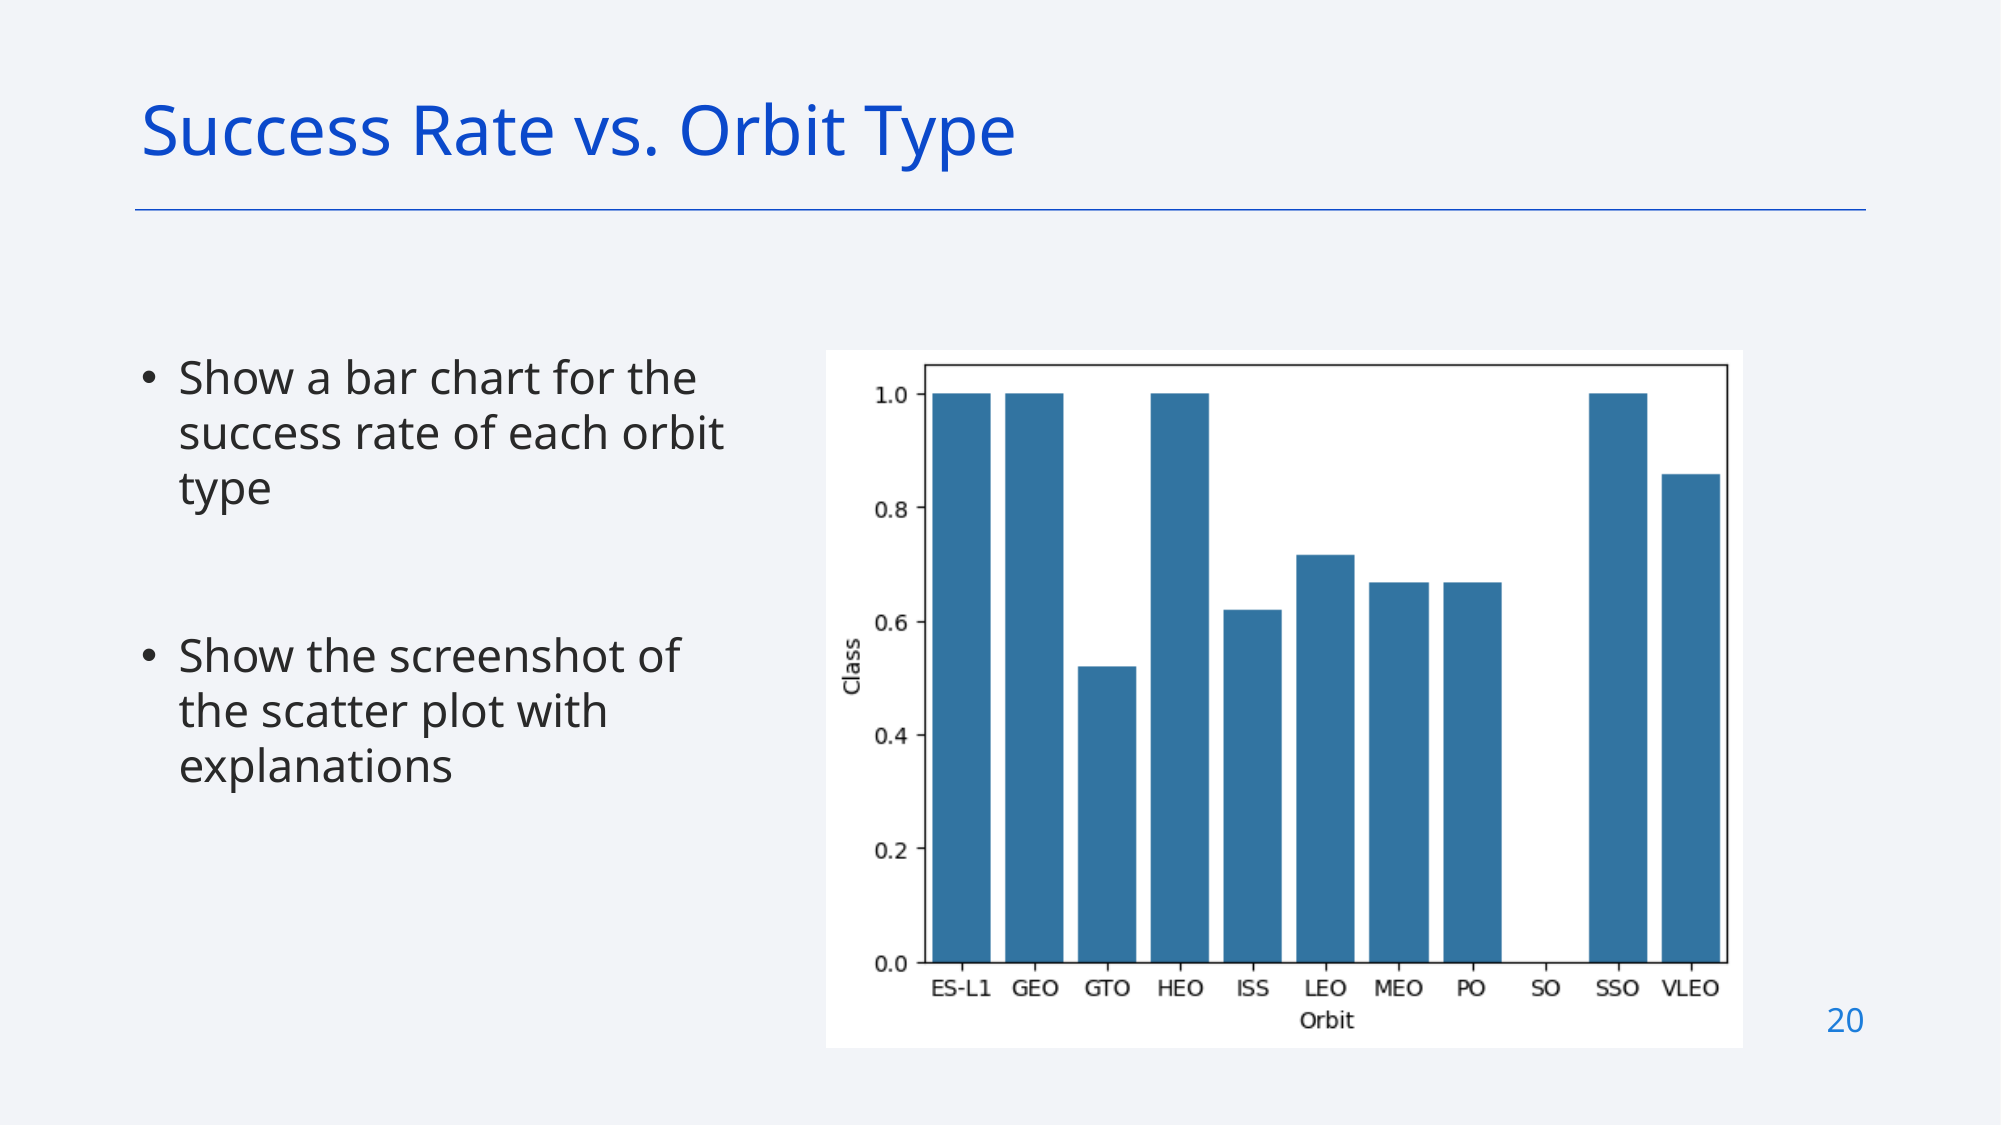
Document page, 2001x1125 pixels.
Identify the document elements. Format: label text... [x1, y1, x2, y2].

picture [0, 0, 2001, 1125]
list Show a bar chart for the success rate of each orbit type Show the screenshot of the scatter plot with explanations [126, 341, 772, 967]
text_box Success Rate vs. Orbit Type [126, 88, 1852, 179]
